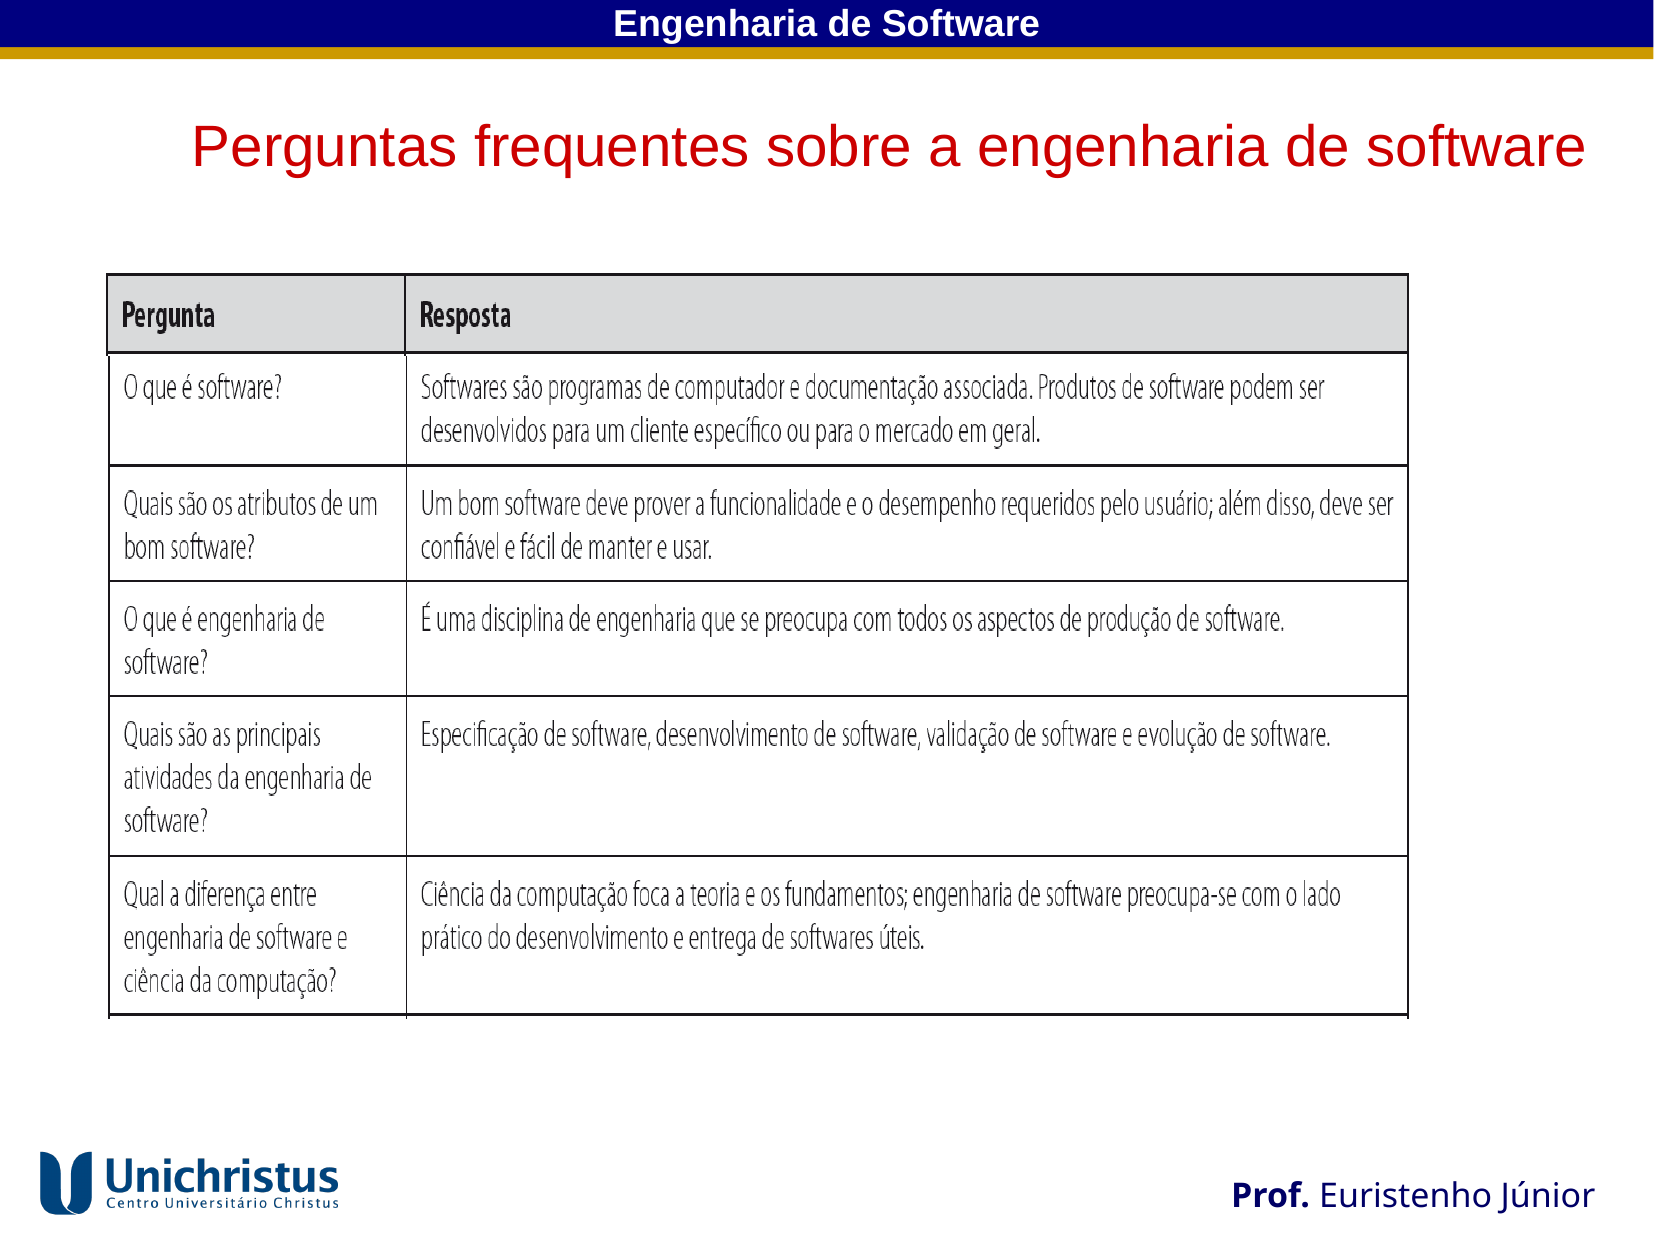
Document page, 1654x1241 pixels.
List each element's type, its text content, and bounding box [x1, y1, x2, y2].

text_box Perguntas frequentes sobre a engenharia de software [177, 106, 1654, 189]
text_box Engenharia de Software [0, 0, 1654, 48]
text_box Prof. Euristenho Júnior [1216, 1163, 1654, 1224]
picture [35, 1148, 343, 1217]
picture [105, 272, 1410, 1019]
text_box [0, 48, 1654, 60]
